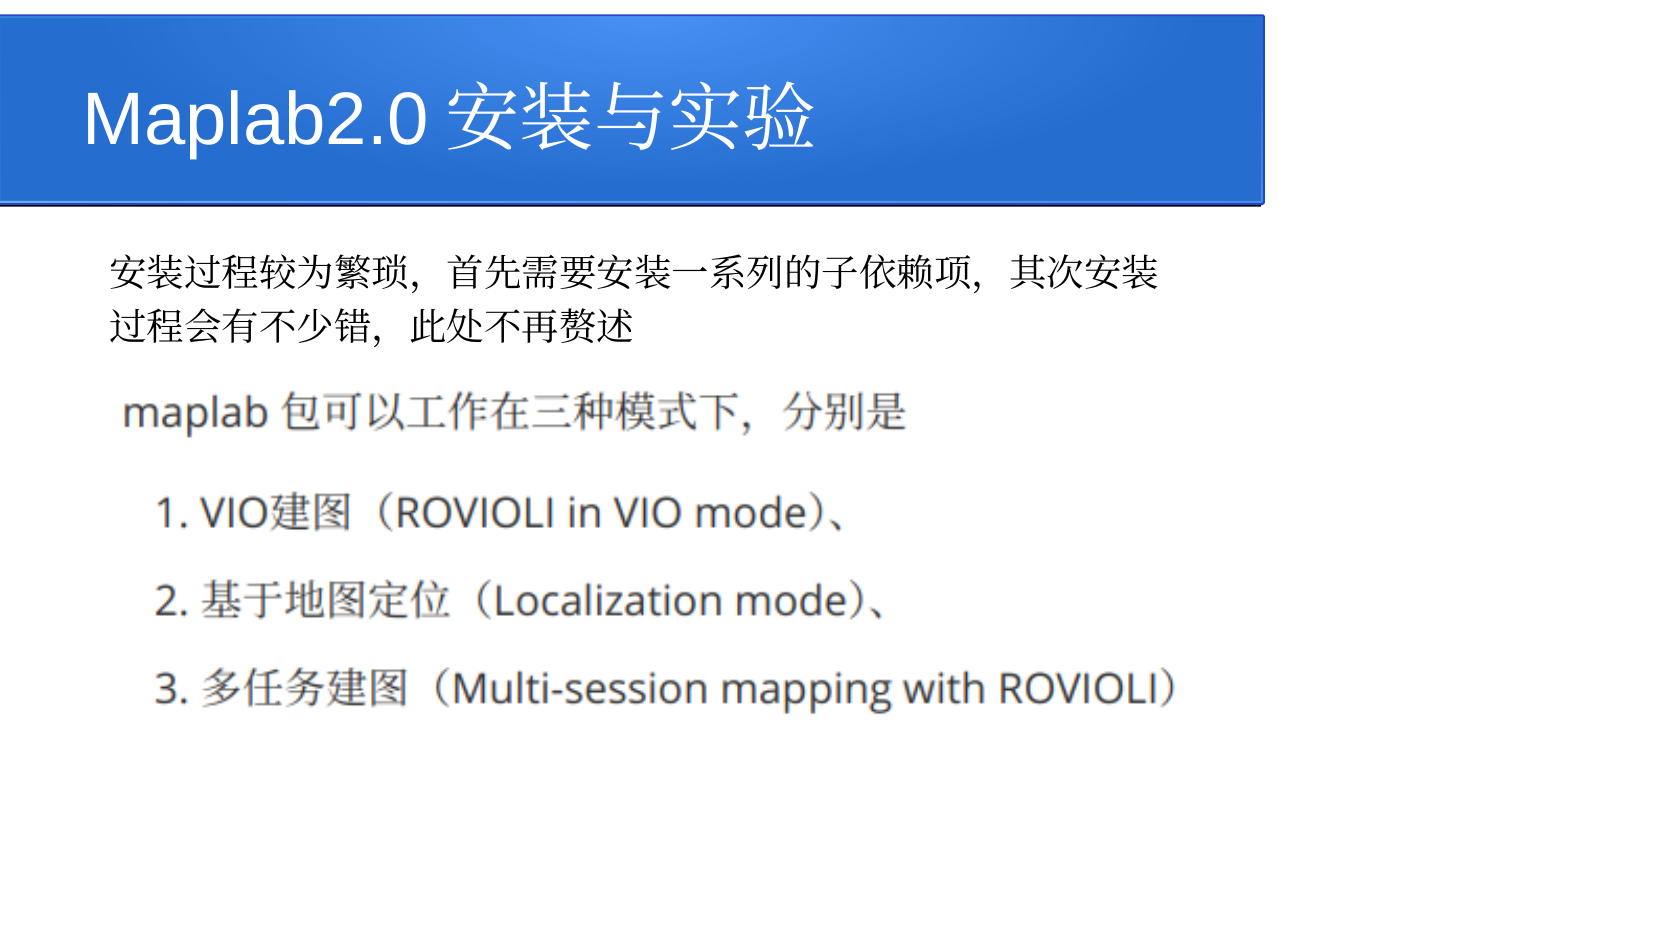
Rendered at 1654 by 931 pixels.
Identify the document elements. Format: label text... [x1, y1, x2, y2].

text_box 安装过程较为繁琐，首先需要安装一系列的子依赖项，其次安装过程会有不少错，此处不再赘述 [94, 236, 1193, 467]
title Maplab2.0安装与实验 [82, 35, 1235, 189]
picture [117, 373, 1217, 756]
